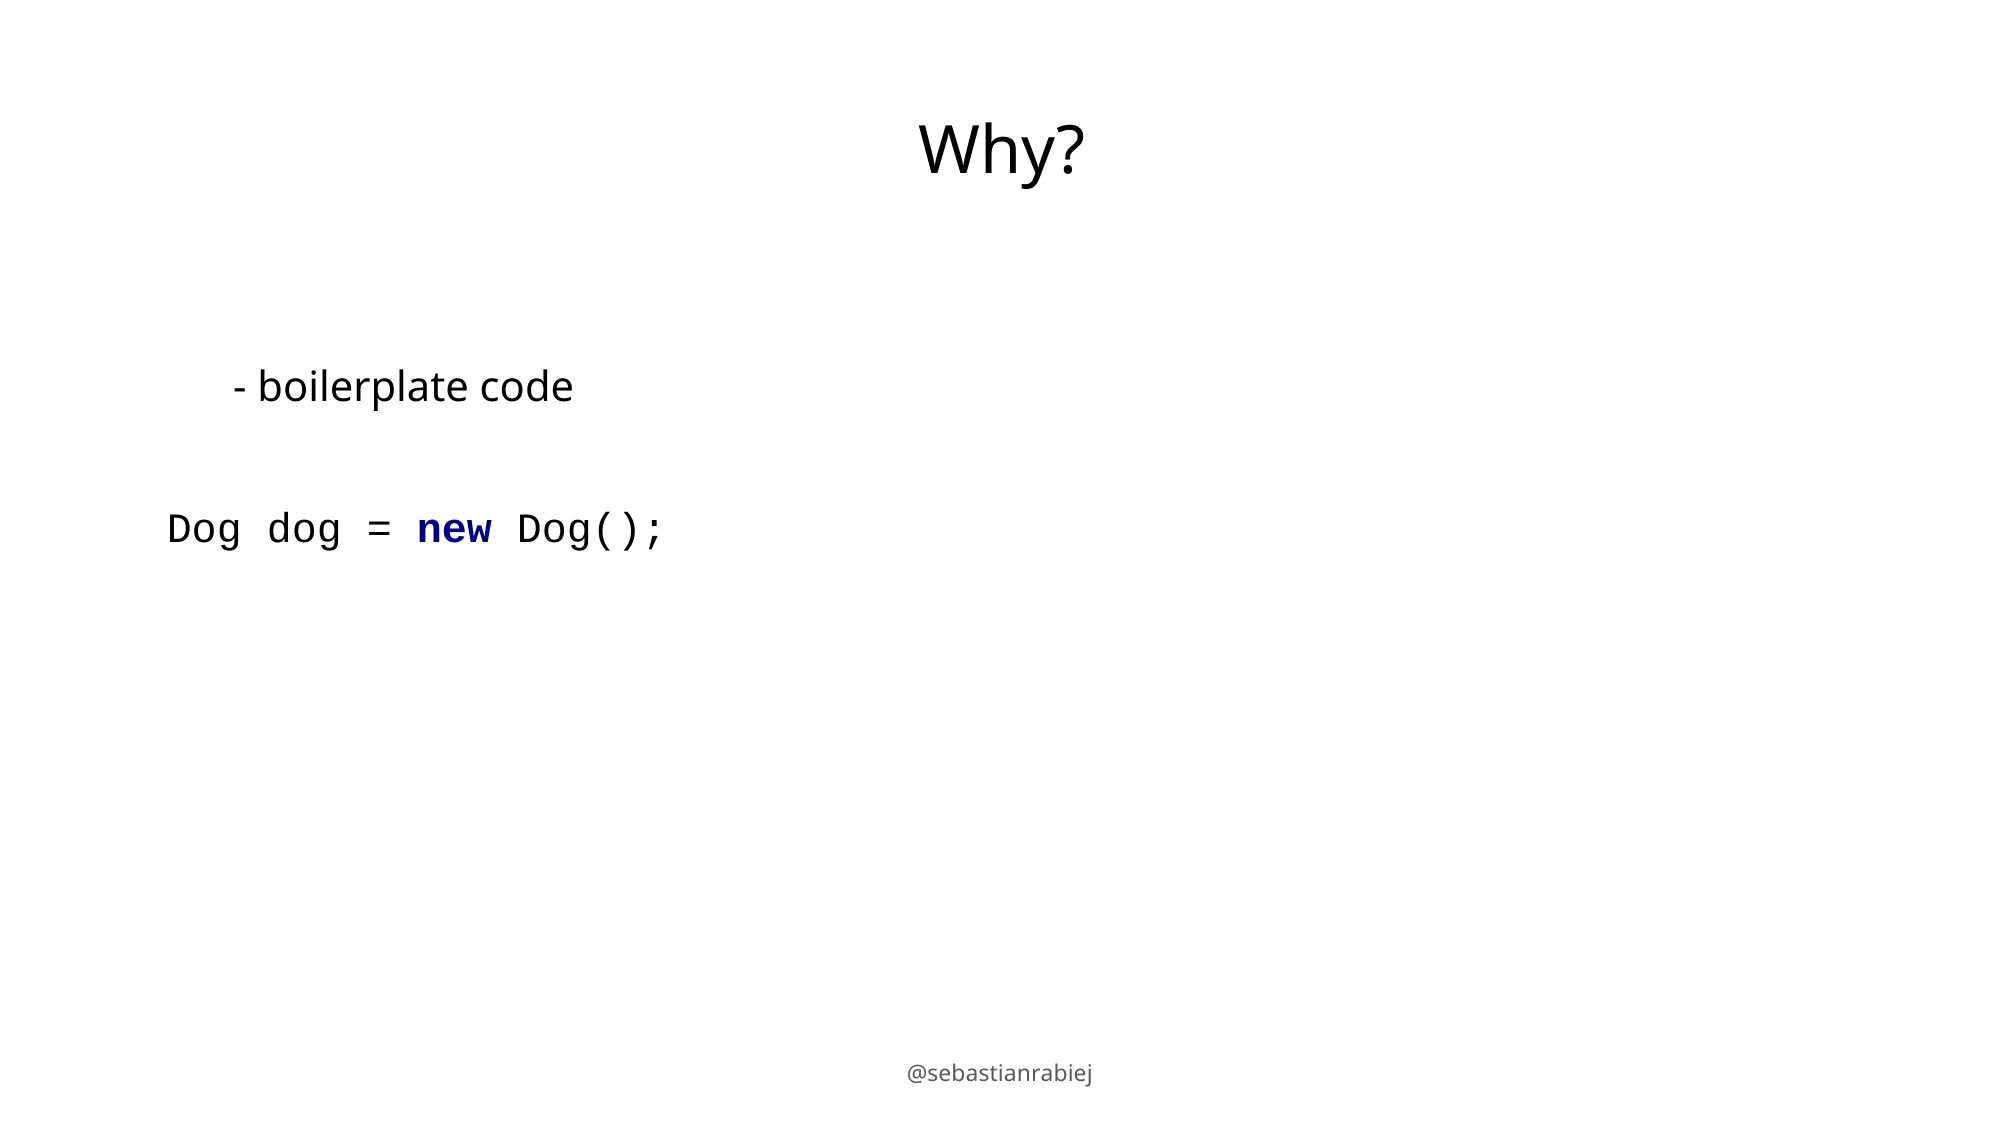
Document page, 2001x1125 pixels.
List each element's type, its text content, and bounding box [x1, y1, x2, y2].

text_box Dog dog = new Dog(); [151, 493, 687, 559]
text_box - boilerplate code [218, 352, 572, 419]
text_box Why? [903, 99, 1097, 196]
text_box @sebastianrabiej [662, 1042, 1338, 1103]
